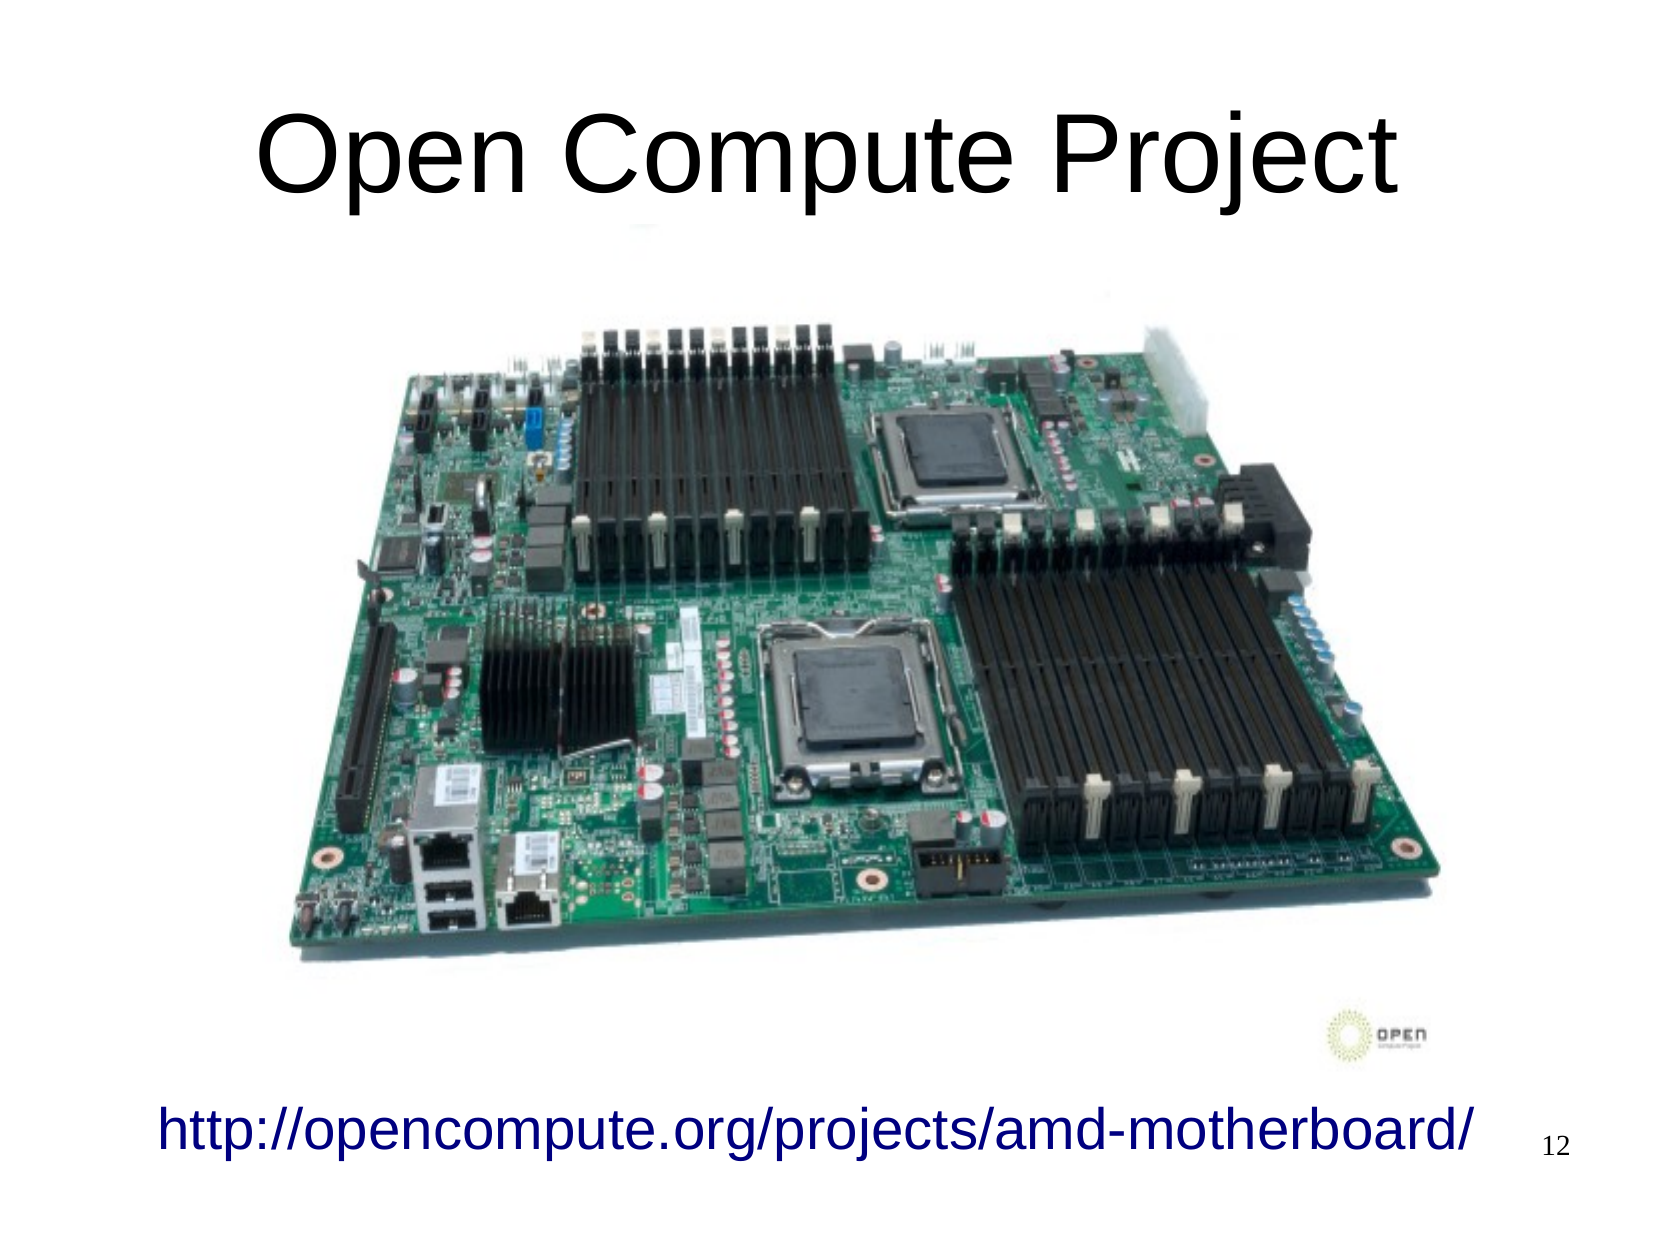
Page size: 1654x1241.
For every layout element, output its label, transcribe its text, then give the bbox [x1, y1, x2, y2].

picture [262, 224, 1463, 1088]
text_box http://opencompute.org/projects/amd-motherboard/ [112, 1089, 1538, 1170]
title Open Compute Project [82, 49, 1571, 257]
